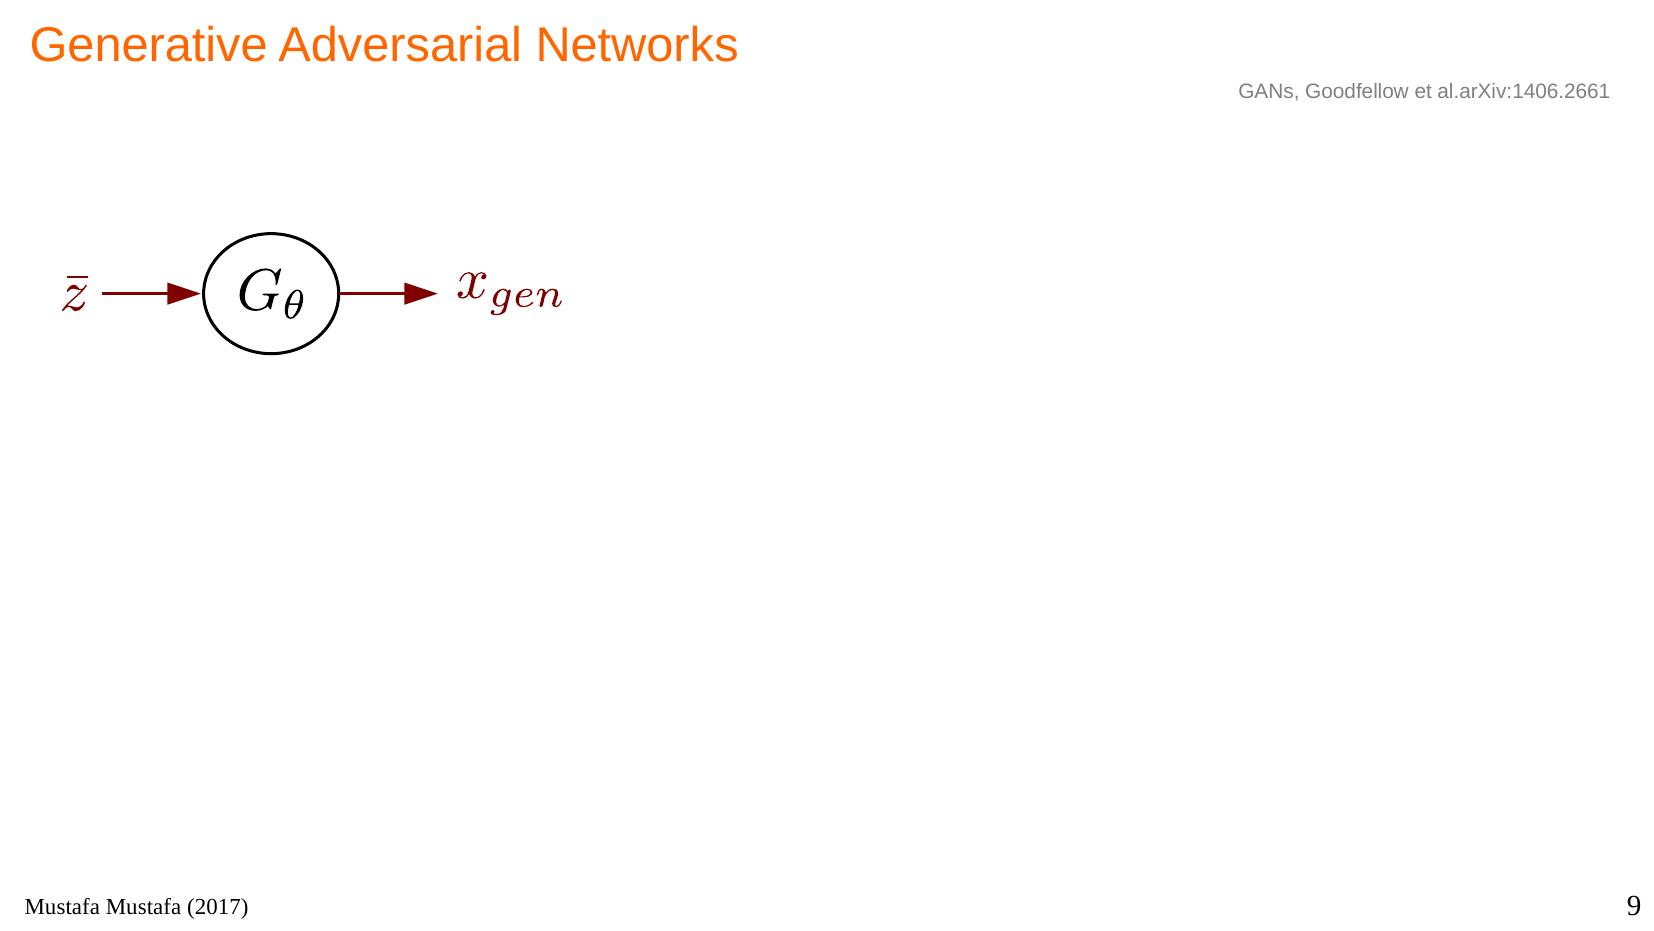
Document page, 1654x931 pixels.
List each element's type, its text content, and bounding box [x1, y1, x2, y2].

text_box [236, 268, 306, 319]
text_box GANs, Goodfellow et al.arXiv:1406.2661 [1223, 72, 1636, 111]
text_box [59, 276, 93, 312]
title Generative Adversarial Networks [29, 15, 1621, 74]
text_box [455, 272, 564, 316]
